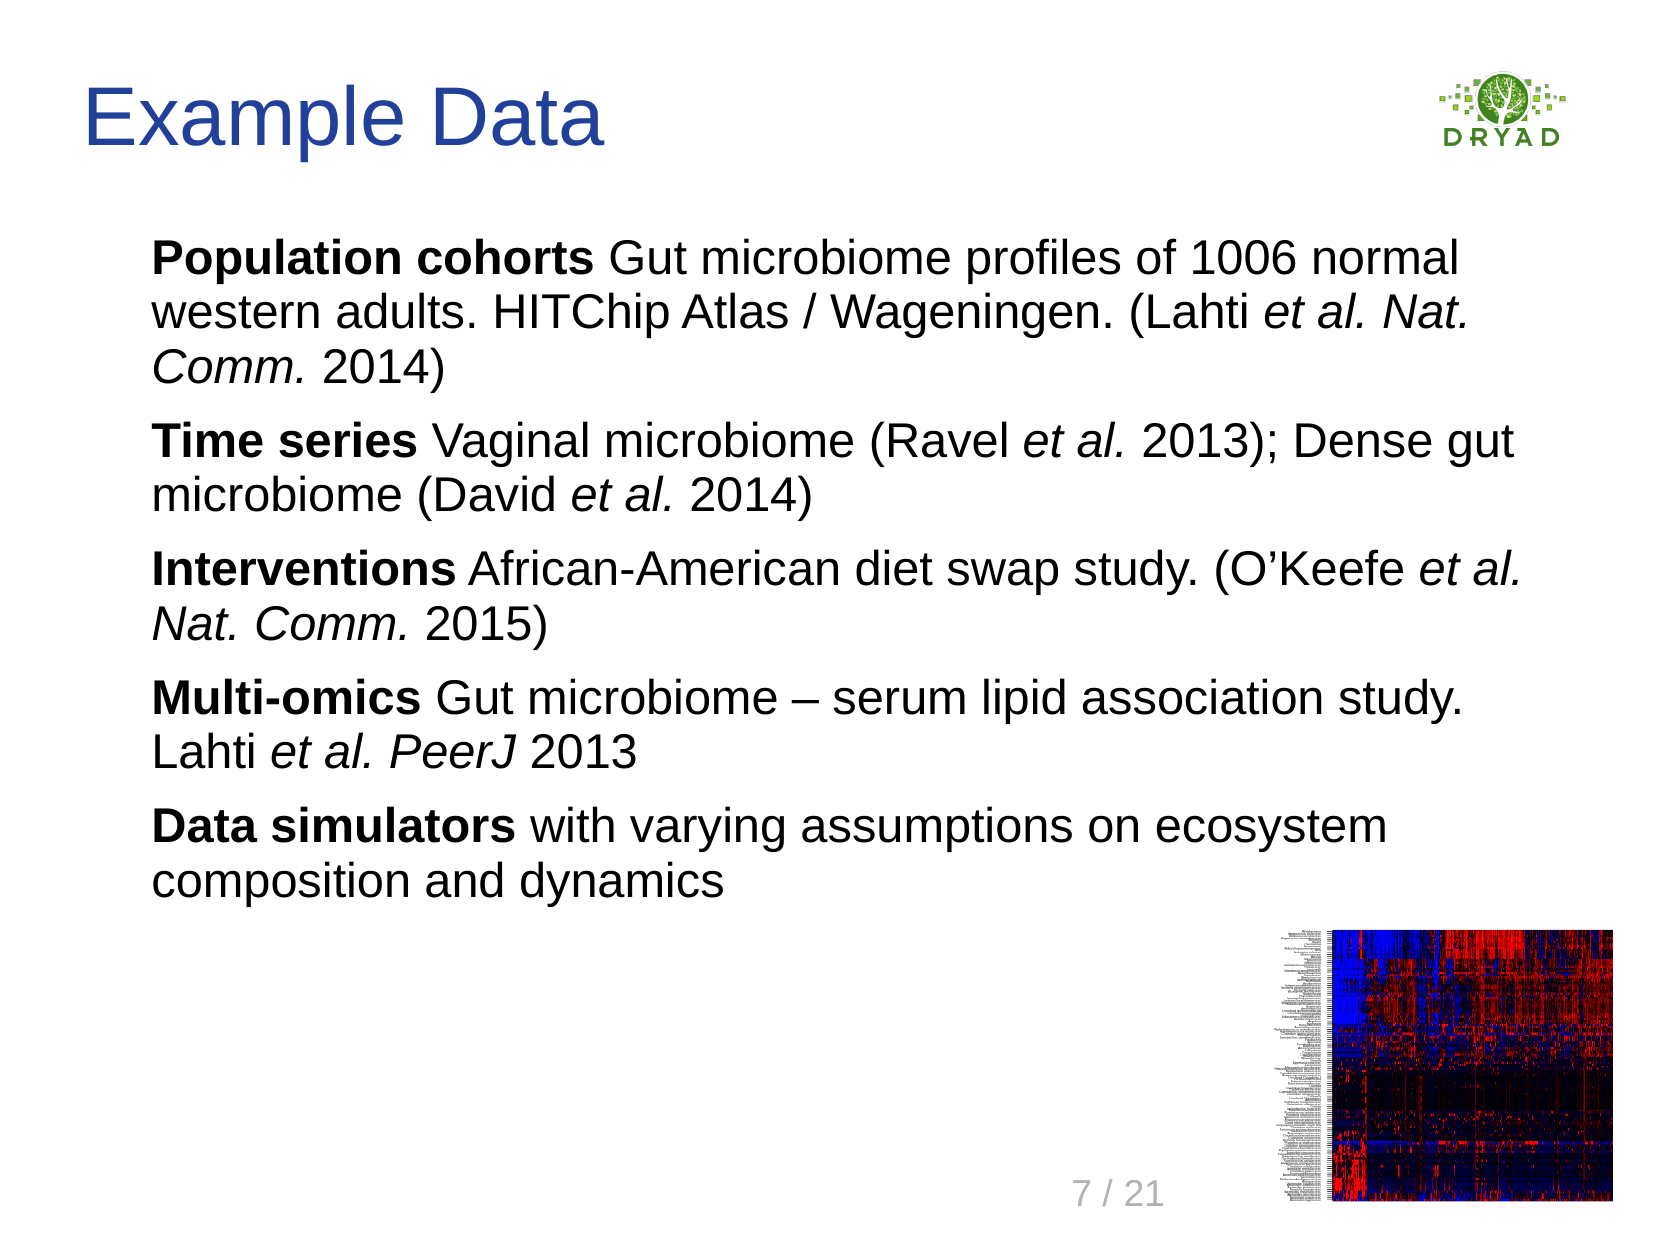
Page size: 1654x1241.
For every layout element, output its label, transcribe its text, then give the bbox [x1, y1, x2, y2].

picture [1424, 67, 1571, 150]
text_box <number> / 21 [1056, 1165, 1333, 1225]
text_box Population cohorts Gut microbiome profiles of 1006 normal western adults. HITChip Atlas / Wageningen. (Lahti et al. Nat. Comm. 2014) Time series Vaginal microbiome (Ravel et al. 2013); Dense gut microbiome (David et al. 2014) Interventions African-American diet swap study. (O’Keefe et al. Nat. Comm. 2015) Multi-omics Gut microbiome – serum lipid association study. Lahti et al. PeerJ 2013 Data simulators with varying assumptions on ecosystem composition and dynamics [151, 230, 1543, 916]
title Example Data [82, 67, 856, 168]
picture [1255, 898, 1623, 1209]
